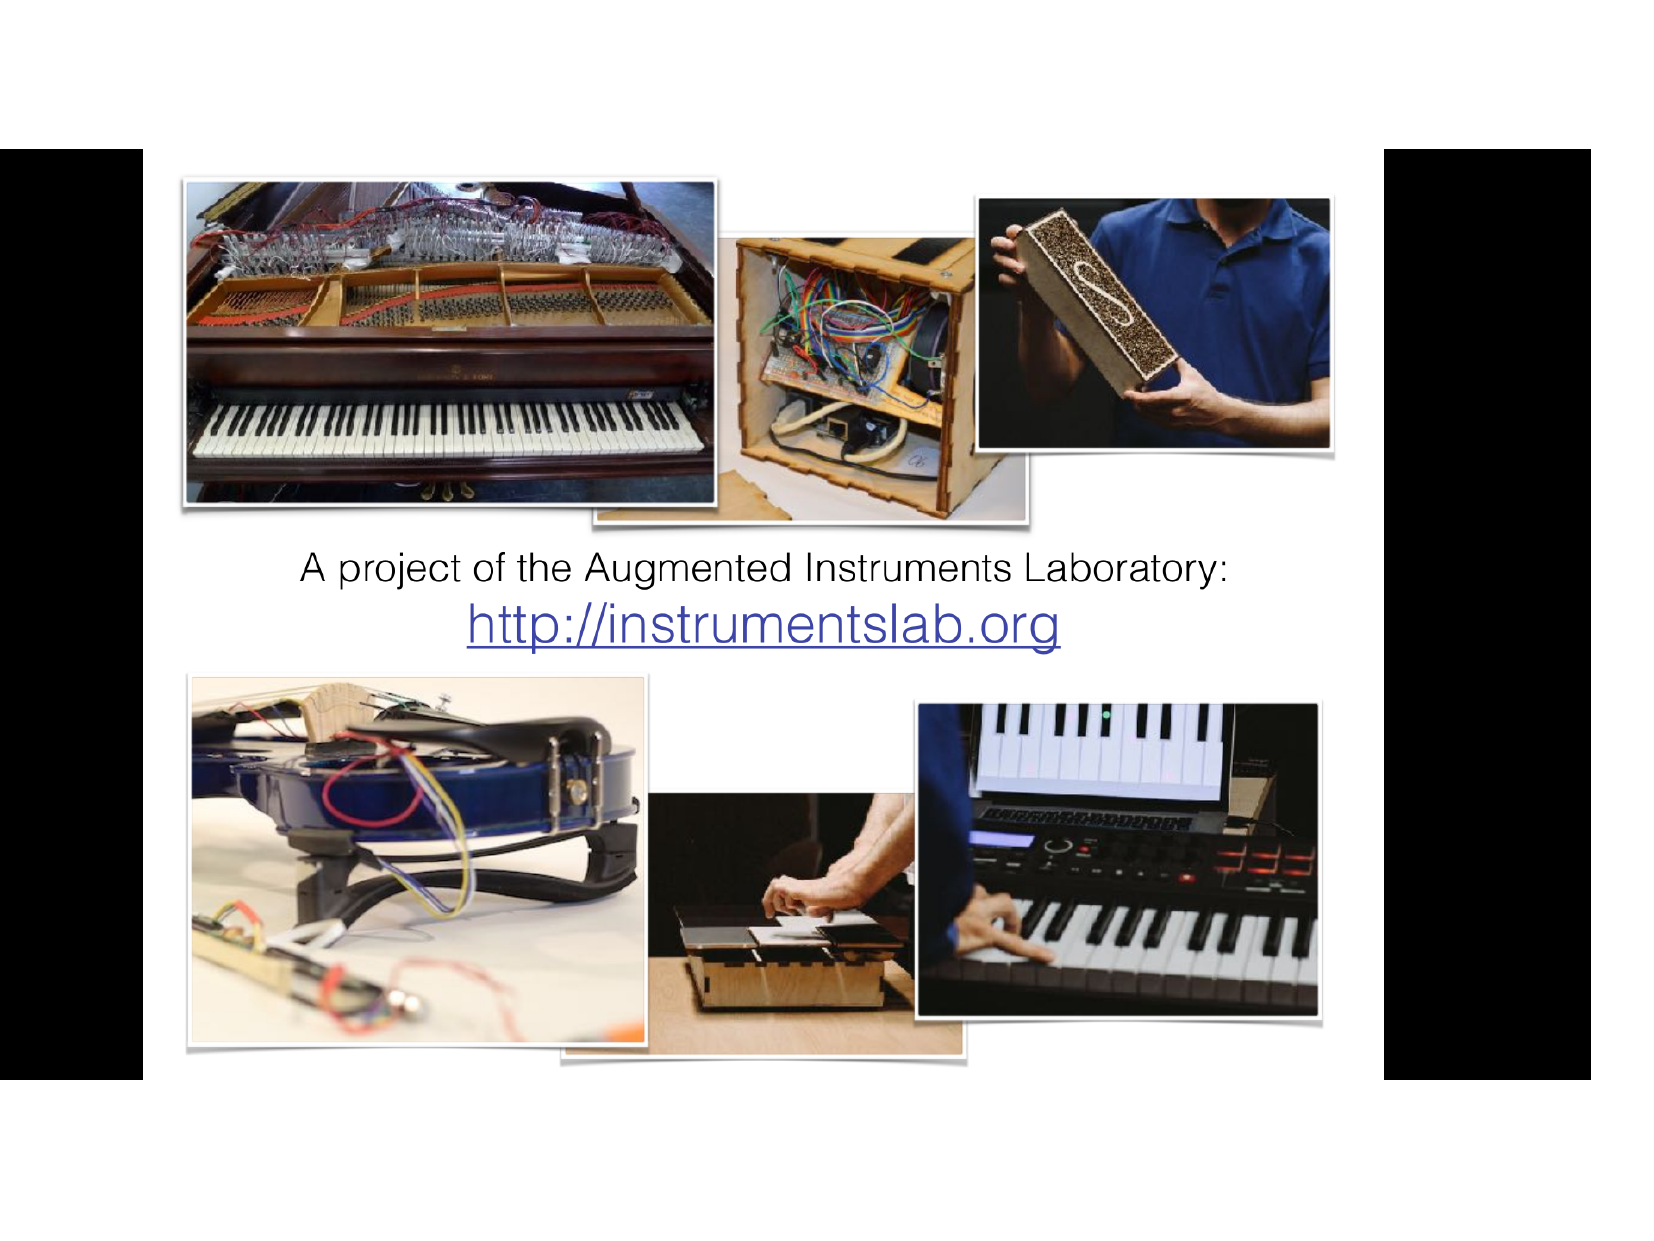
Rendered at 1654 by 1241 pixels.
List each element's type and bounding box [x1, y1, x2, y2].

picture [0, 149, 1591, 1081]
